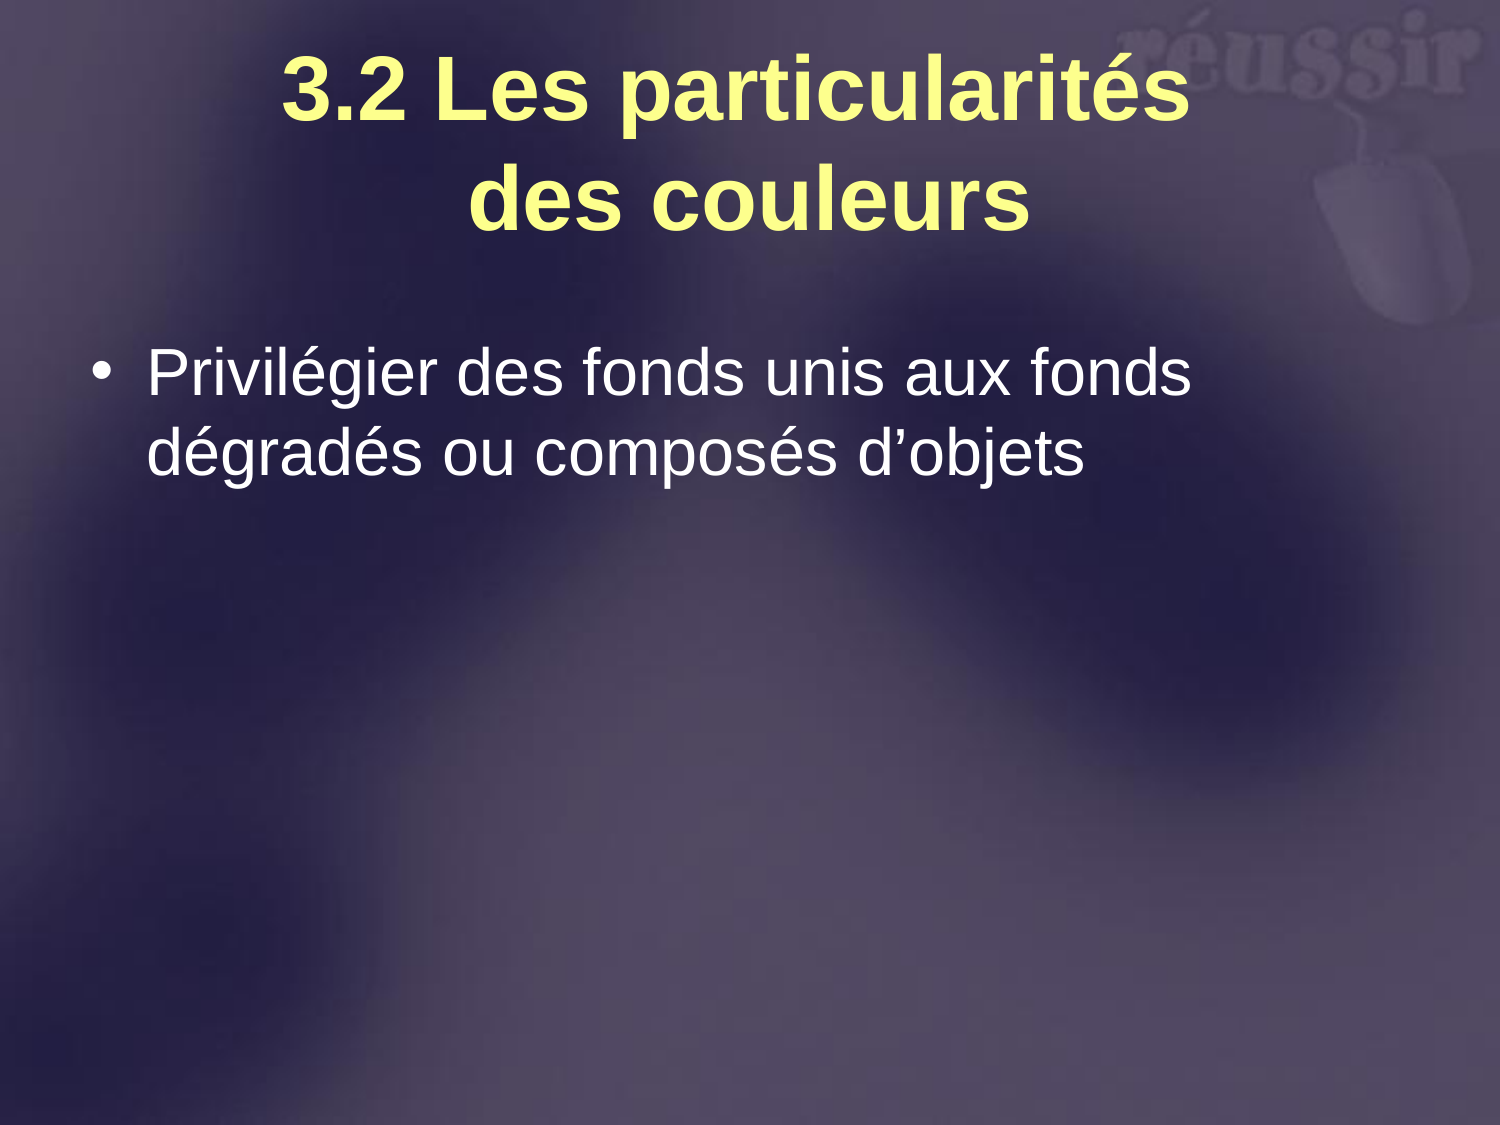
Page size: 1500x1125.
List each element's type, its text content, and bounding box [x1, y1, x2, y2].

title 3.2 Les particularités des couleurs [75, 45, 1426, 233]
list Privilégier des fonds unis aux fonds dégradés ou composés d’objets [75, 321, 1426, 882]
picture [0, 0, 1500, 1125]
